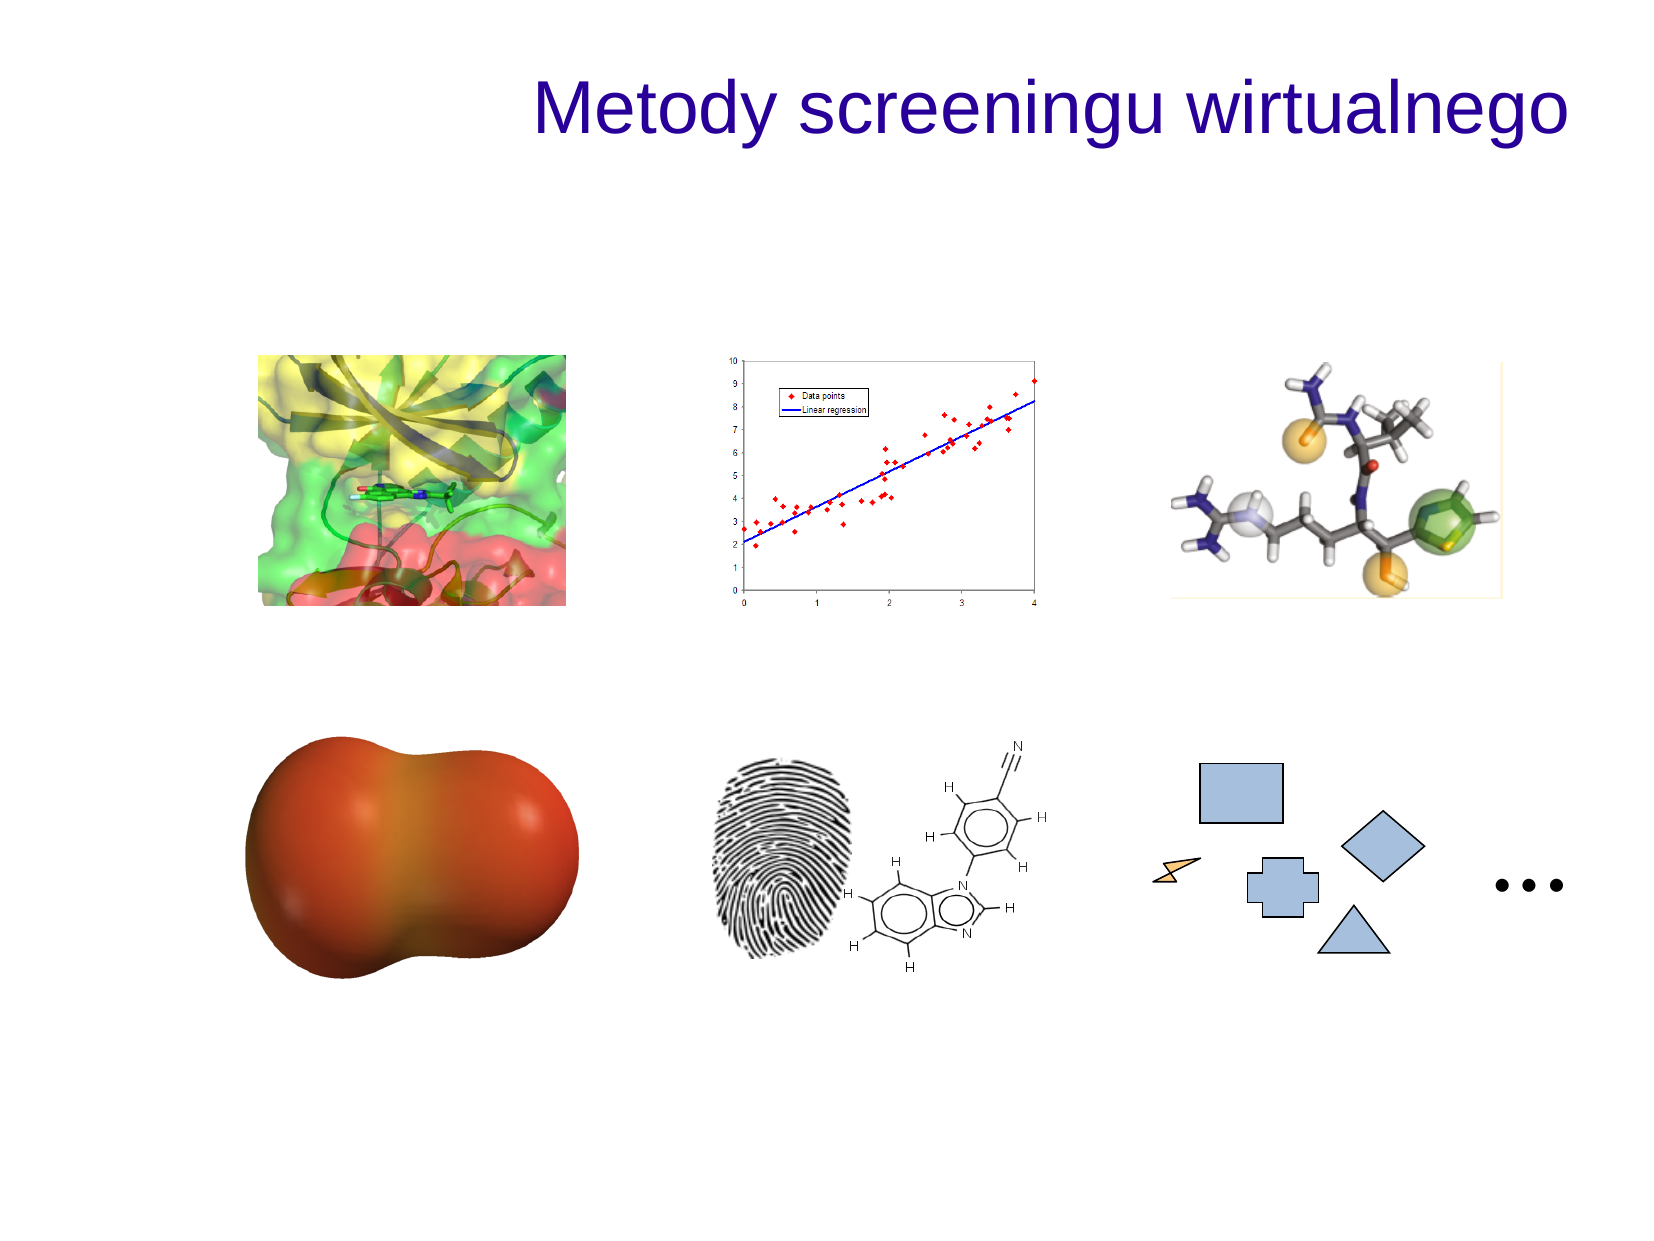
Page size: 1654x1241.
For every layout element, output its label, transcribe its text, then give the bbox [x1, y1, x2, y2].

picture [719, 345, 1039, 616]
title Metody screeningu wirtualnego [82, 49, 1571, 166]
text_box [1247, 858, 1319, 918]
picture [228, 717, 596, 998]
text_box [1200, 763, 1283, 823]
text_box [1341, 810, 1425, 882]
text_box … [1477, 775, 1591, 921]
picture [1171, 362, 1503, 599]
picture [258, 355, 566, 606]
text_box [1152, 858, 1201, 882]
text_box [1318, 905, 1390, 953]
picture [712, 739, 1055, 977]
